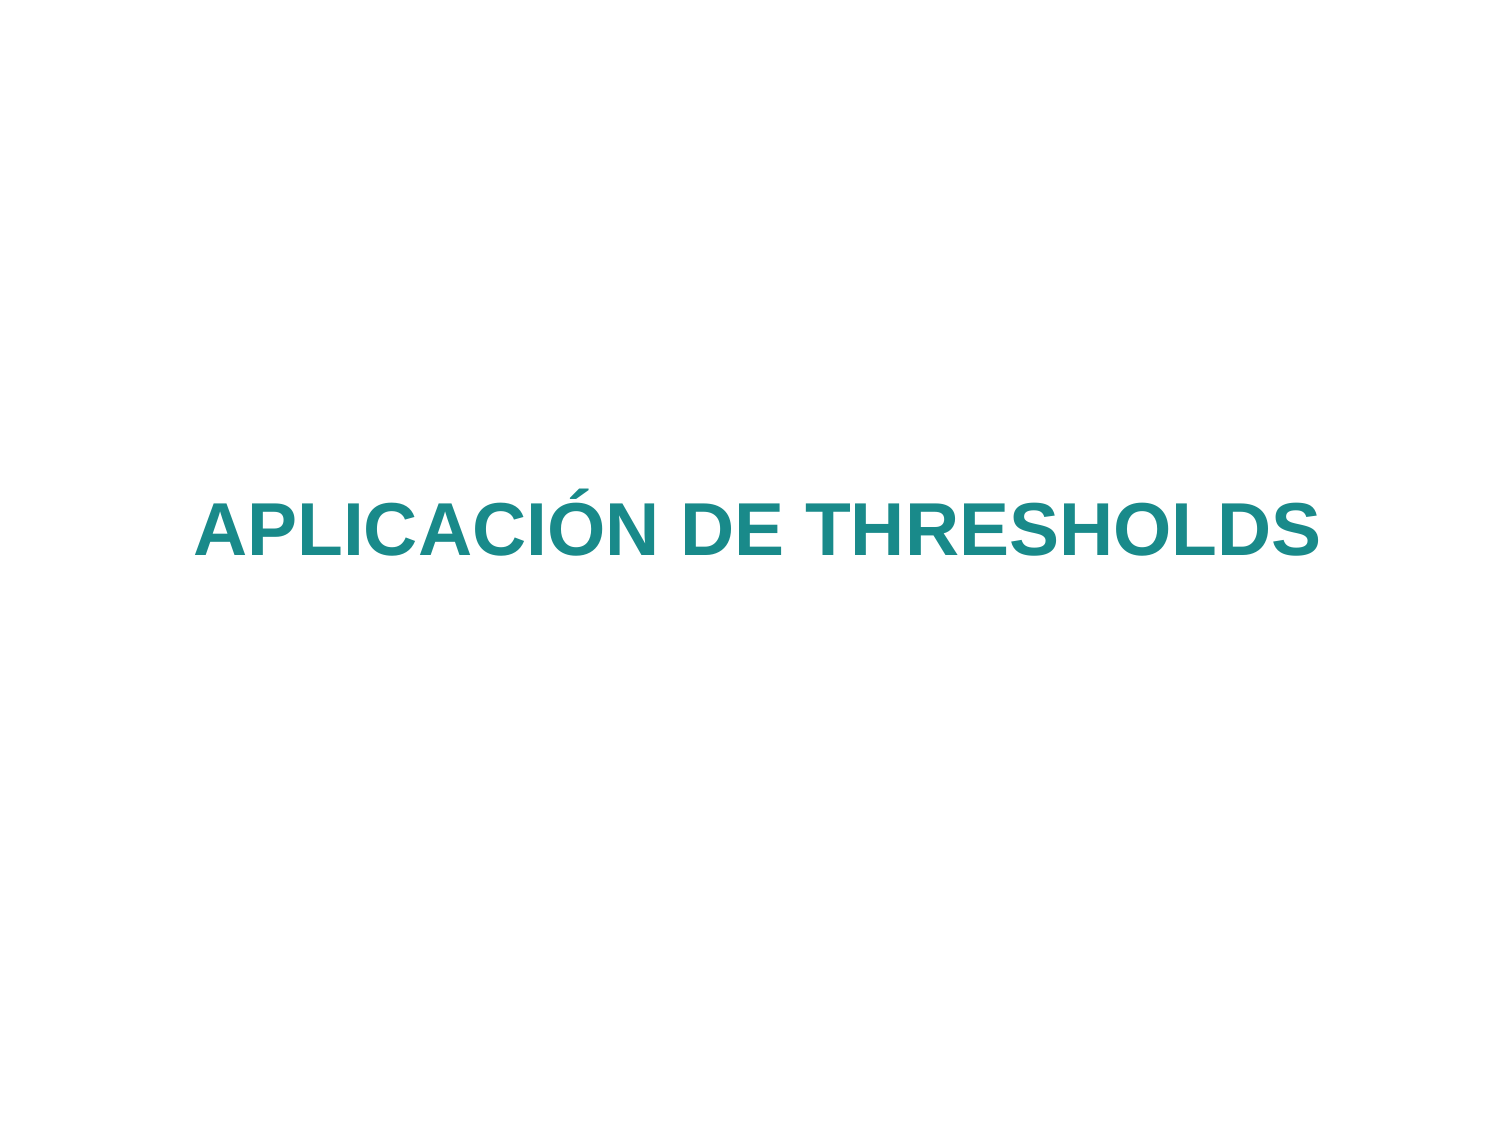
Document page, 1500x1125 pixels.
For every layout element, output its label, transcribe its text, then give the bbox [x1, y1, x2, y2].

subtitle APLICACIÓN DE THRESHOLDS [120, 41, 1396, 1019]
